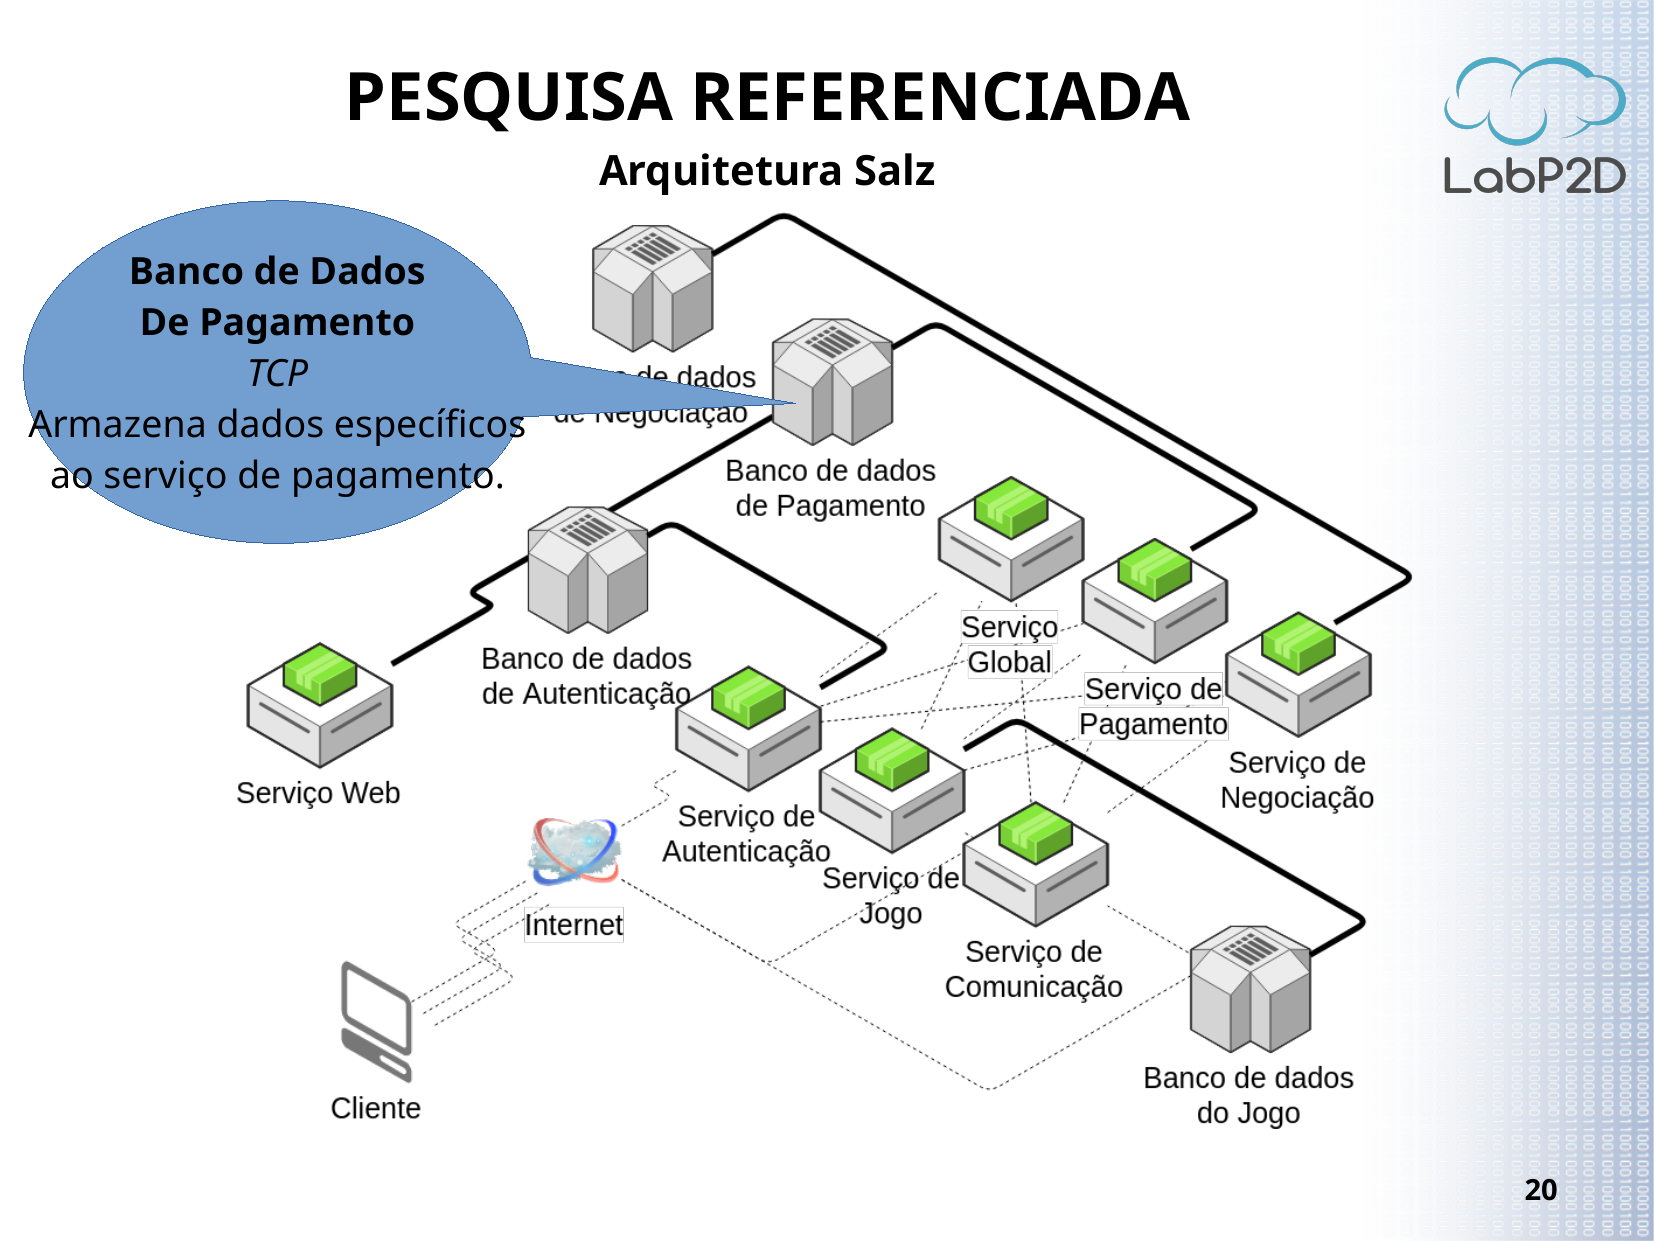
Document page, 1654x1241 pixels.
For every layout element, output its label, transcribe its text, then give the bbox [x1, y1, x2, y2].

picture [478, 471, 489, 486]
text_box Banco de Dados De Pagamento TCP Armazena dados específicos ao serviço de pagamento. [23, 200, 796, 544]
picture [236, 1, 1654, 1240]
title PESQUISA REFERENCIADA Arquitetura Salz [82, 19, 1453, 227]
